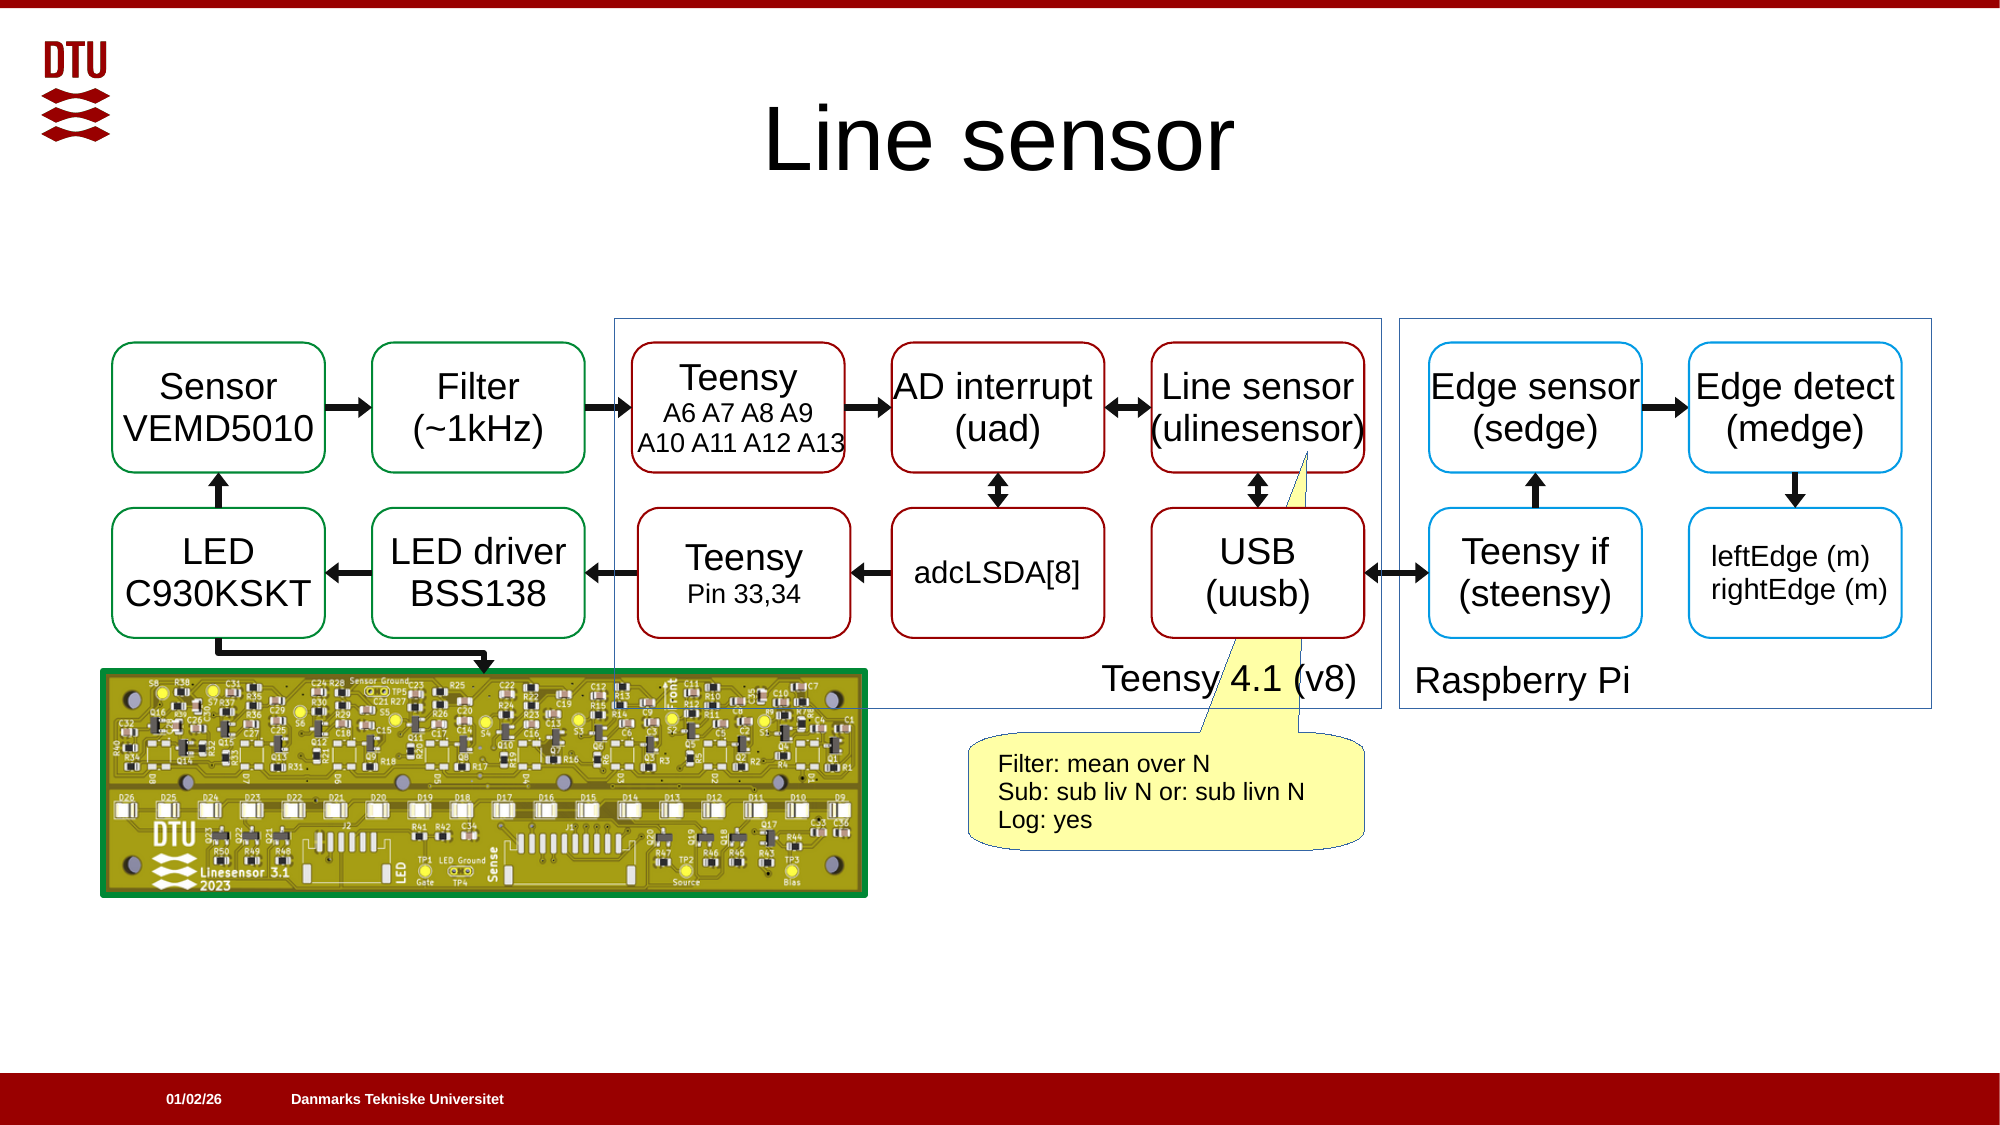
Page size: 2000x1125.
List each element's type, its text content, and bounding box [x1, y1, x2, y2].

picture [615, 673, 862, 708]
text_box adcLSDA[8] [891, 507, 1105, 638]
text_box Teensy A6 A7 A8 A9 A10 A11 A12 A13 [631, 342, 845, 473]
text_box LED driver BSS138 [372, 507, 585, 638]
text_box Sensor VEMD5010 [112, 342, 325, 473]
title Line sensor [99, 44, 1900, 233]
text_box Teensy if (steensy) [1429, 507, 1642, 638]
text_box Teensy 4.1 (v8) [1086, 649, 1373, 707]
text_box USB (uusb) [1151, 507, 1365, 638]
picture [106, 673, 862, 892]
text_box Raspberry Pi [1399, 651, 1646, 709]
text_box Teensy Pin 33,34 [637, 507, 851, 638]
text_box Filter: mean over N Sub: sub liv N or: sub livn N Log: yes [1286, 451, 1308, 507]
text_box leftEdge (m) rightEdge (m) [1688, 507, 1902, 638]
text_box Edge detect (medge) [1688, 342, 1902, 473]
text_box Filter (~1kHz) [372, 342, 585, 473]
text_box LED C930KSKT [112, 507, 325, 638]
text_box AD interrupt (uad) [891, 342, 1105, 473]
text_box Line sensor (ulinesensor) [1151, 342, 1365, 473]
text_box Edge sensor (sedge) [1429, 342, 1642, 473]
text_box Filter: mean over N Sub: sub liv N or: sub livn N Log: yes [968, 709, 1365, 851]
